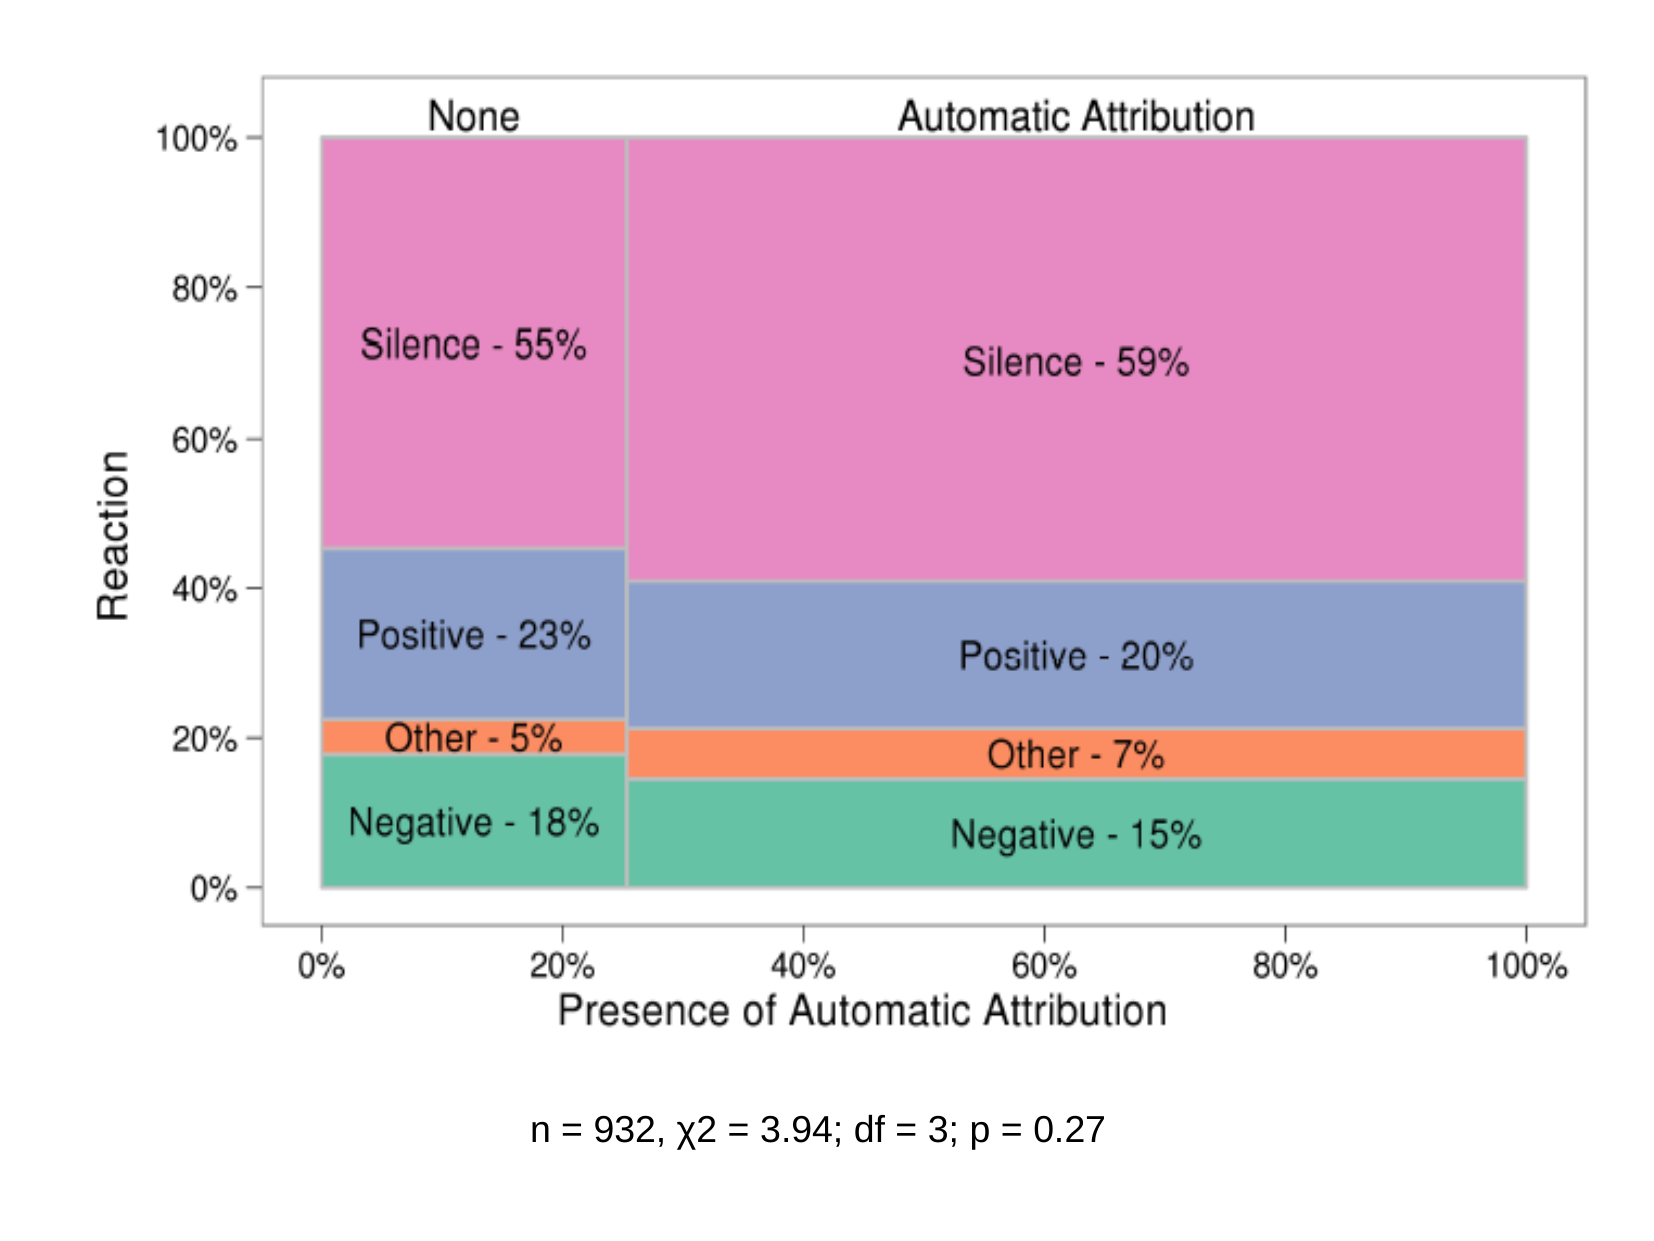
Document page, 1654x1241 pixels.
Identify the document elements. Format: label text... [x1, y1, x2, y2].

text_box n = 932, χ2 = 3.94; df = 3; p = 0.27 [58, 1101, 1578, 1173]
picture [0, 0, 1654, 1102]
